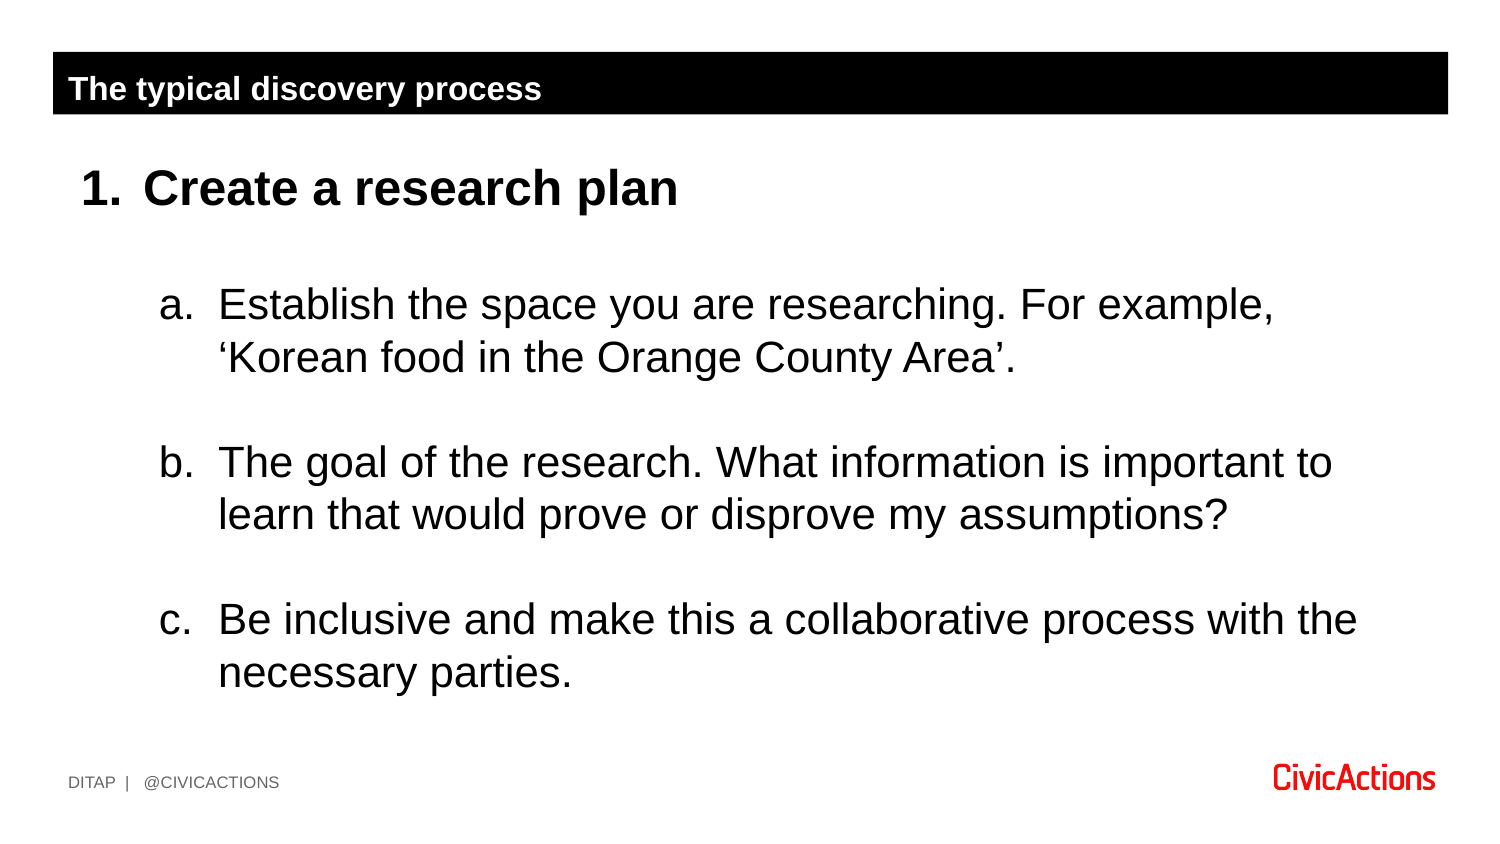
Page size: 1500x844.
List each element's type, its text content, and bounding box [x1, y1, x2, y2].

title The typical discovery process [53, 51, 1449, 115]
list [53, 757, 1449, 844]
text_box Create a research plan Establish the space you are researching. For example, ‘Korean food in the Orange County Area’. The goal of the research. What information is important to learn that would prove or disprove my assumptions? Be inclusive and make this a collaborative process with the necessary parties. [53, 140, 1449, 757]
